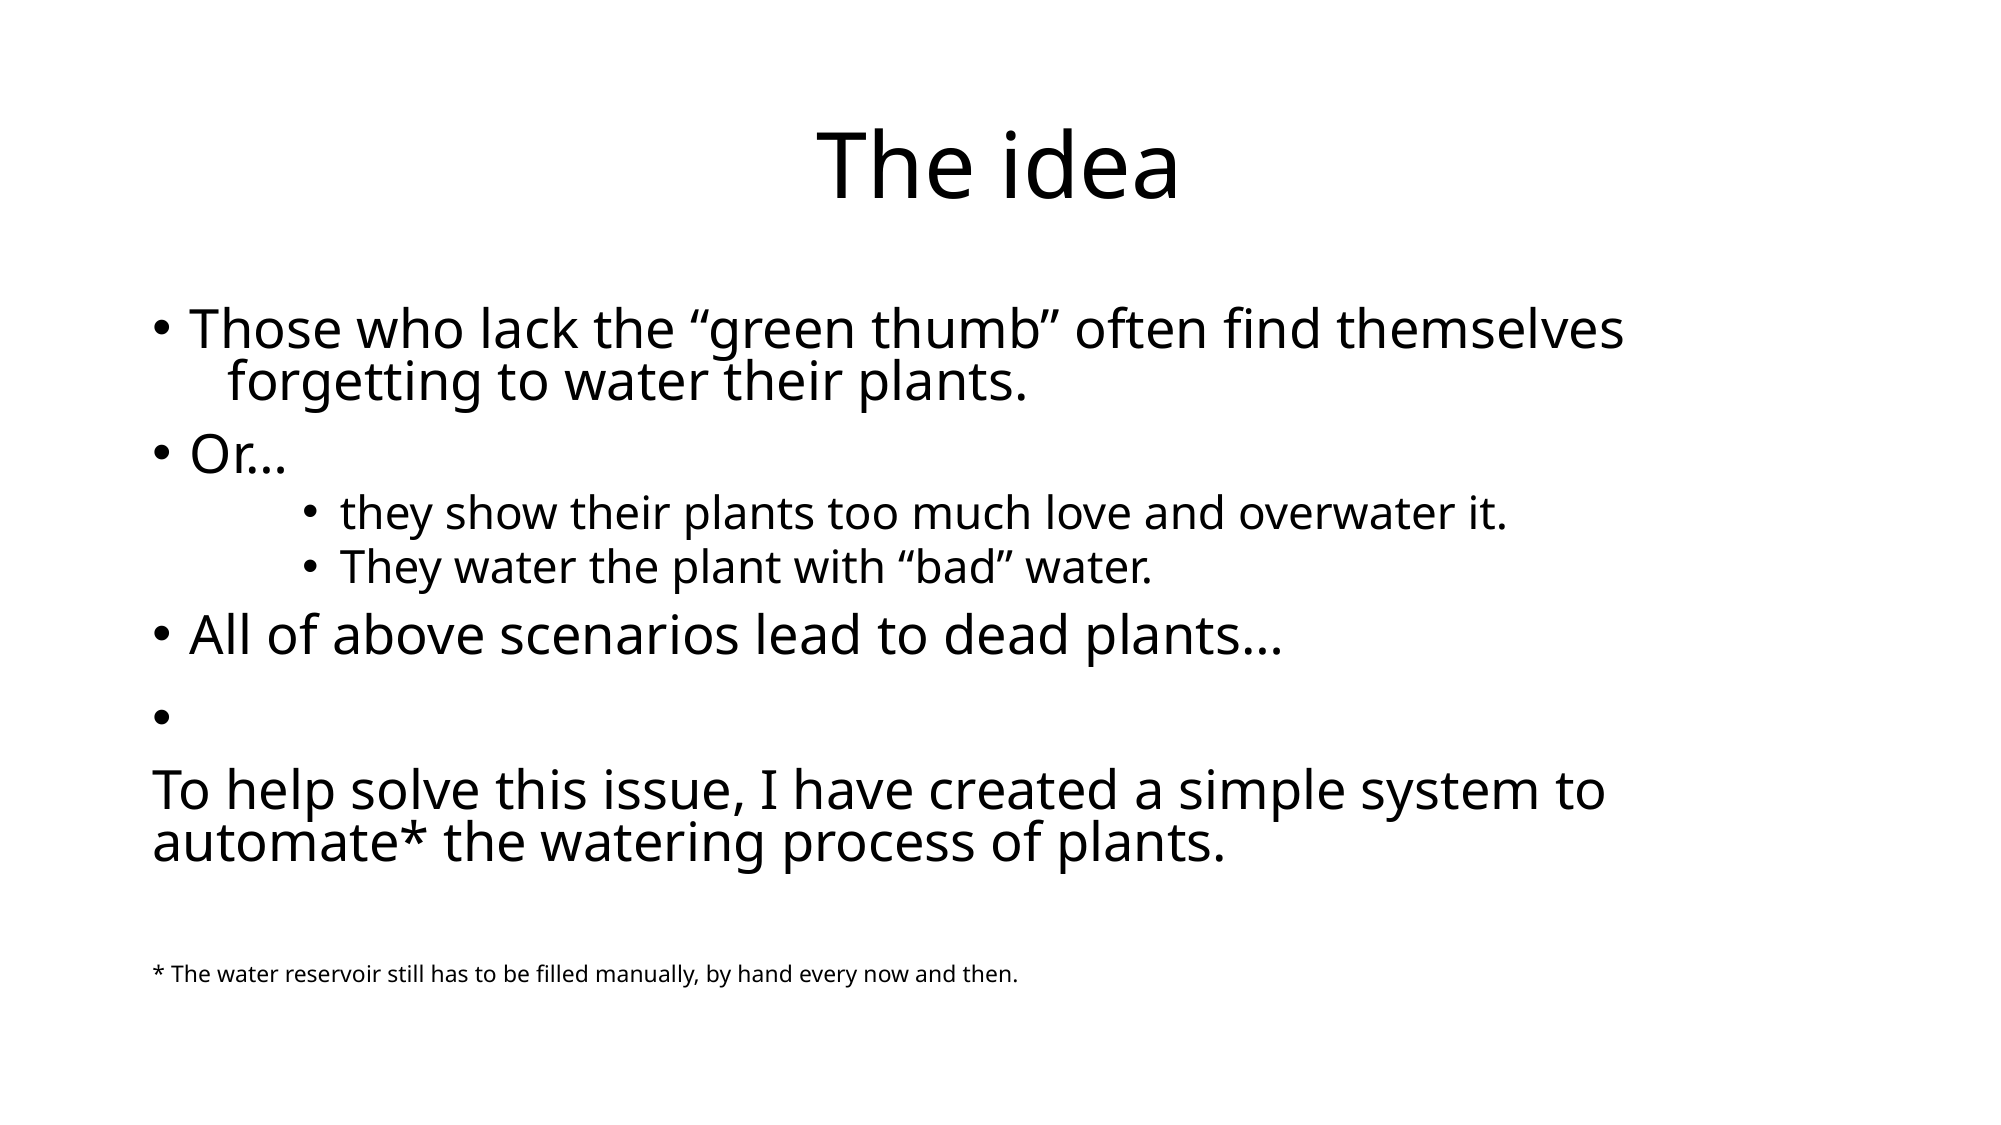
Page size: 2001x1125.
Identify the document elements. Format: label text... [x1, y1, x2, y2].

title The idea [137, 59, 1863, 278]
list Those who lack the “green thumb” often find themselves forgetting to water their plants. Or… they show their plants too much love and overwater it. They water the plant with “bad” water. All of above scenarios lead to dead plants… To help solve this issue, I have created a simple system to automate* the watering process of plants. * The water reservoir still has to be filled manually, by hand every now and then. [137, 299, 1863, 1014]
